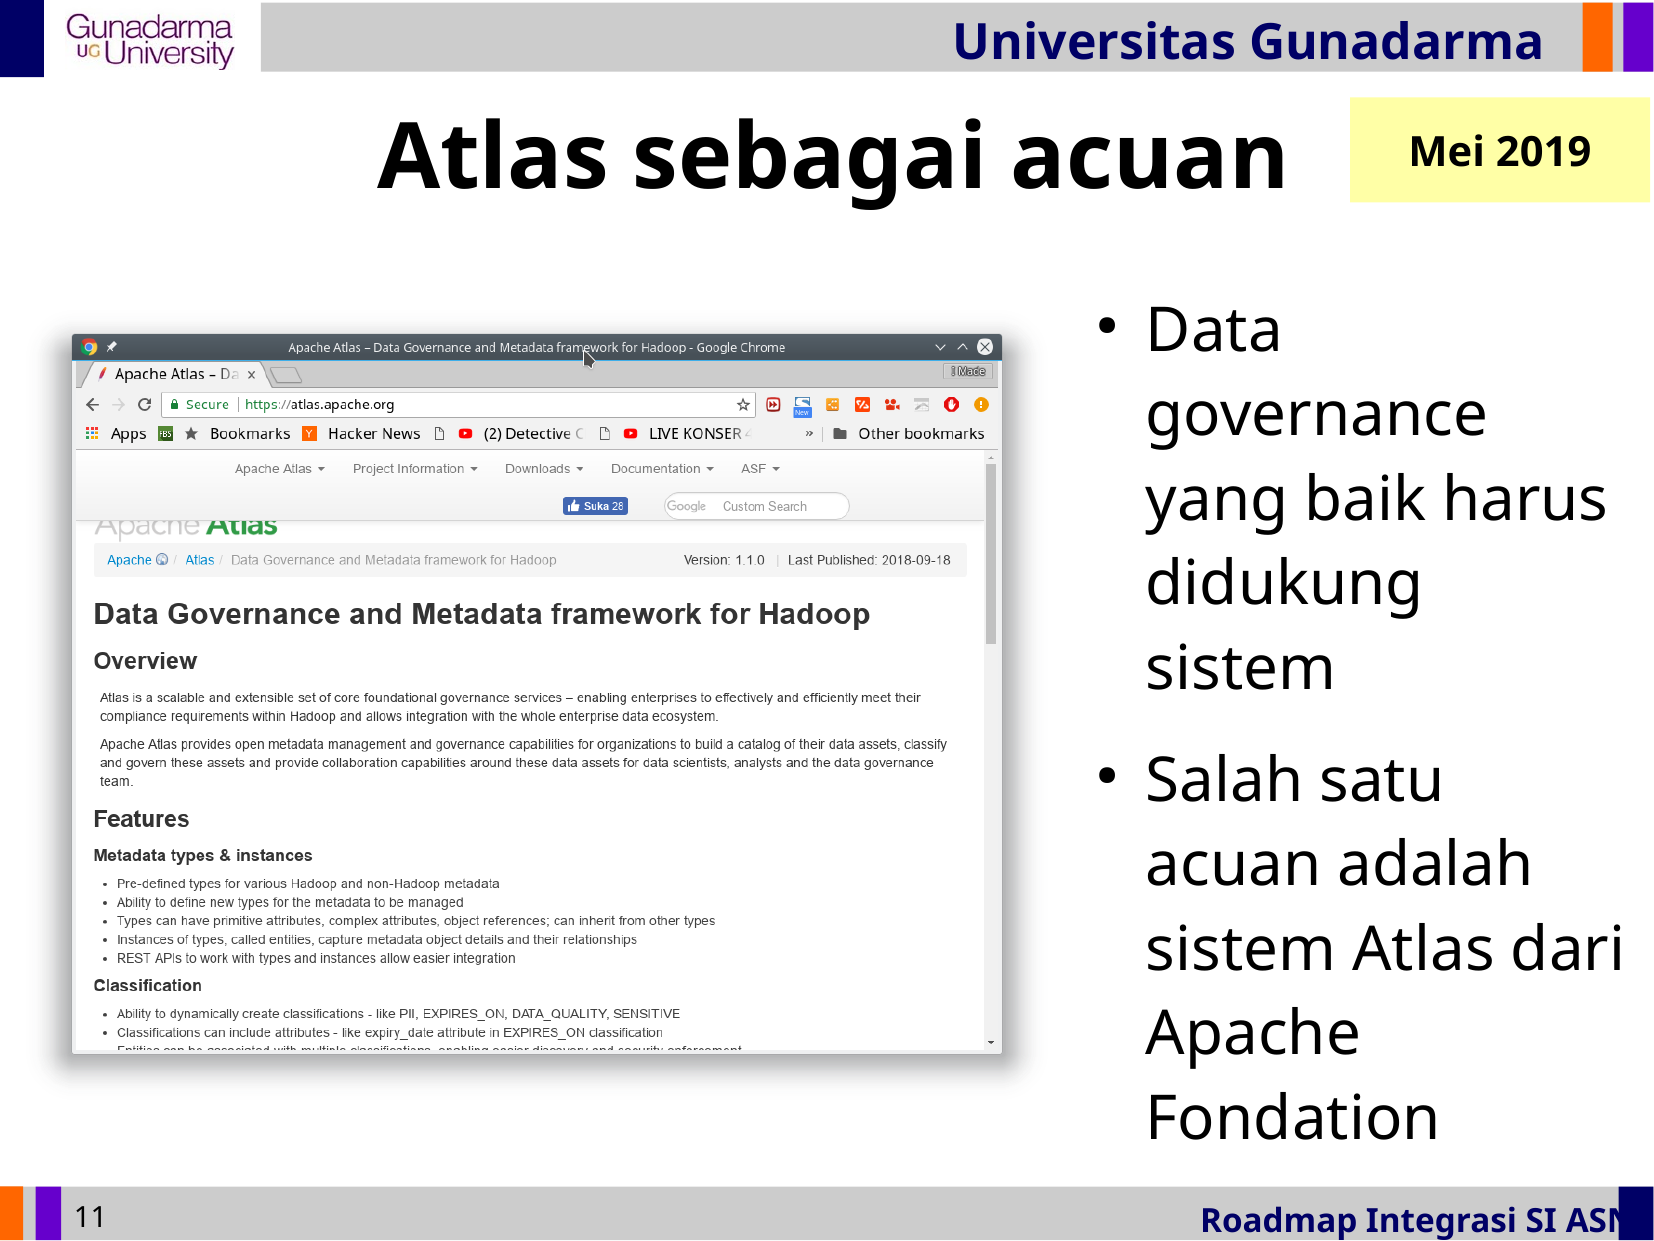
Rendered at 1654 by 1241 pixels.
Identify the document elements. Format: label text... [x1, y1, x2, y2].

list Data governance yang baik harus didukung sistem Salah satu acuan adalah sistem Atlas dari Apache Fondation [1080, 285, 1630, 1176]
text_box Mei 2019 [1350, 97, 1651, 203]
title Atlas sebagai acuan [77, 90, 1591, 217]
picture [15, 299, 1058, 1111]
picture [65, 0, 235, 70]
